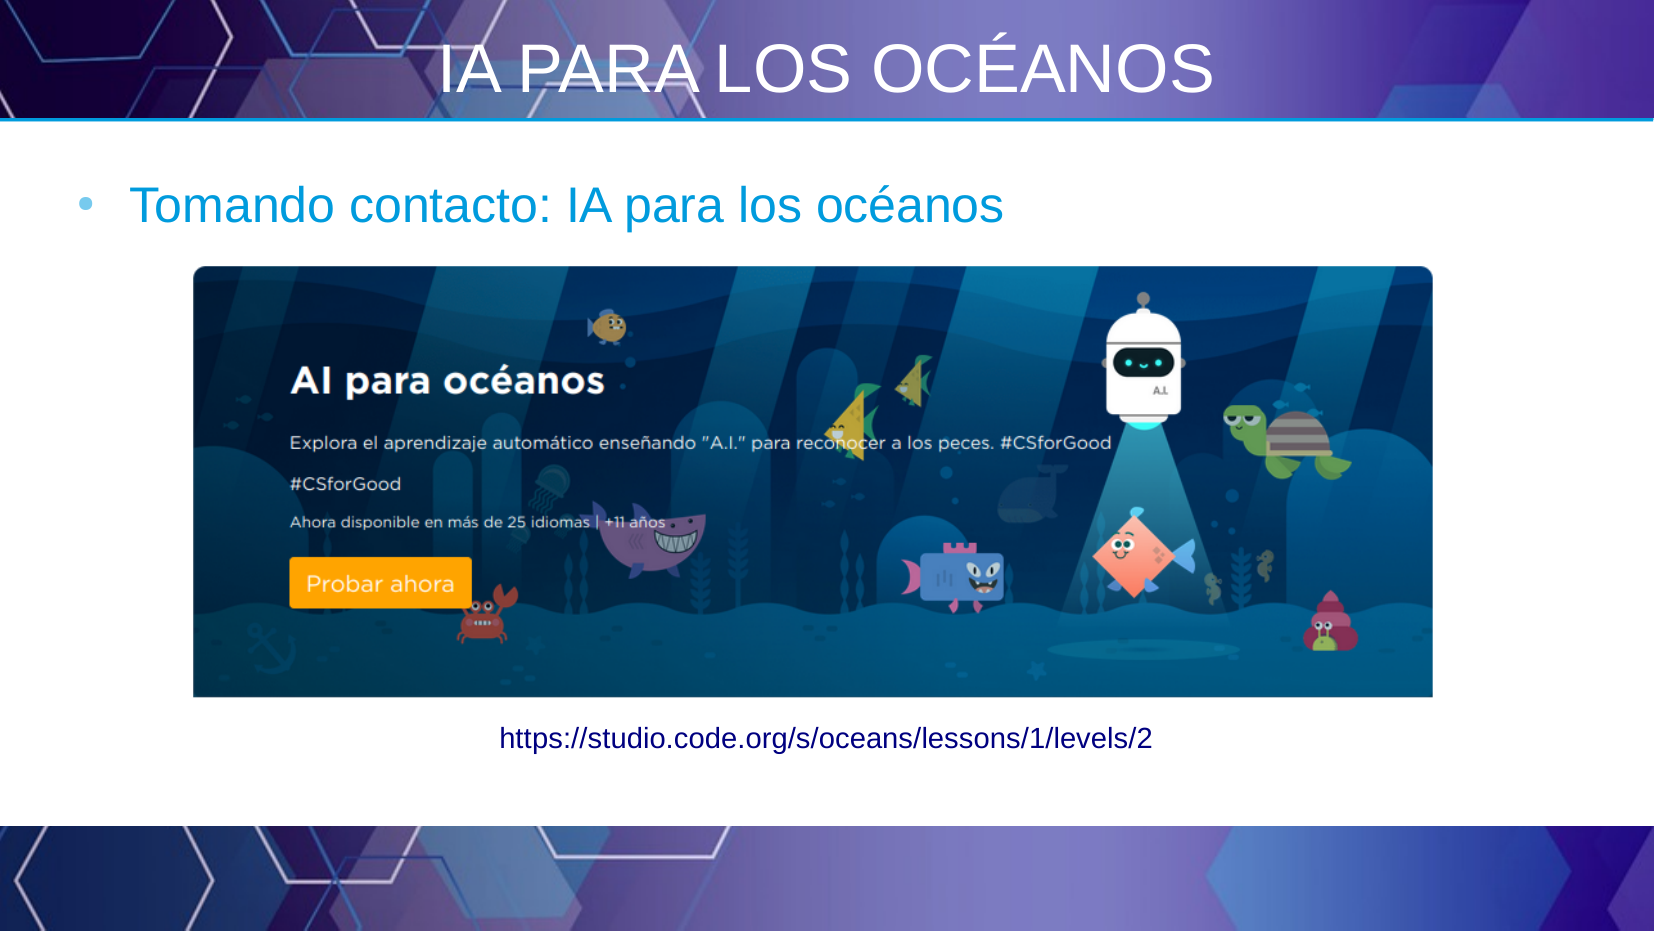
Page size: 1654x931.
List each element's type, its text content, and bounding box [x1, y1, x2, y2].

list Tomando contacto: IA para los océanos https://studio.code.org/s/oceans/lessons/1/levels/2 [59, 177, 1595, 768]
picture [0, 826, 1654, 931]
picture [183, 256, 1447, 709]
picture [0, 0, 1654, 117]
title IA PARA LOS OCÉANOS [59, 29, 1595, 108]
